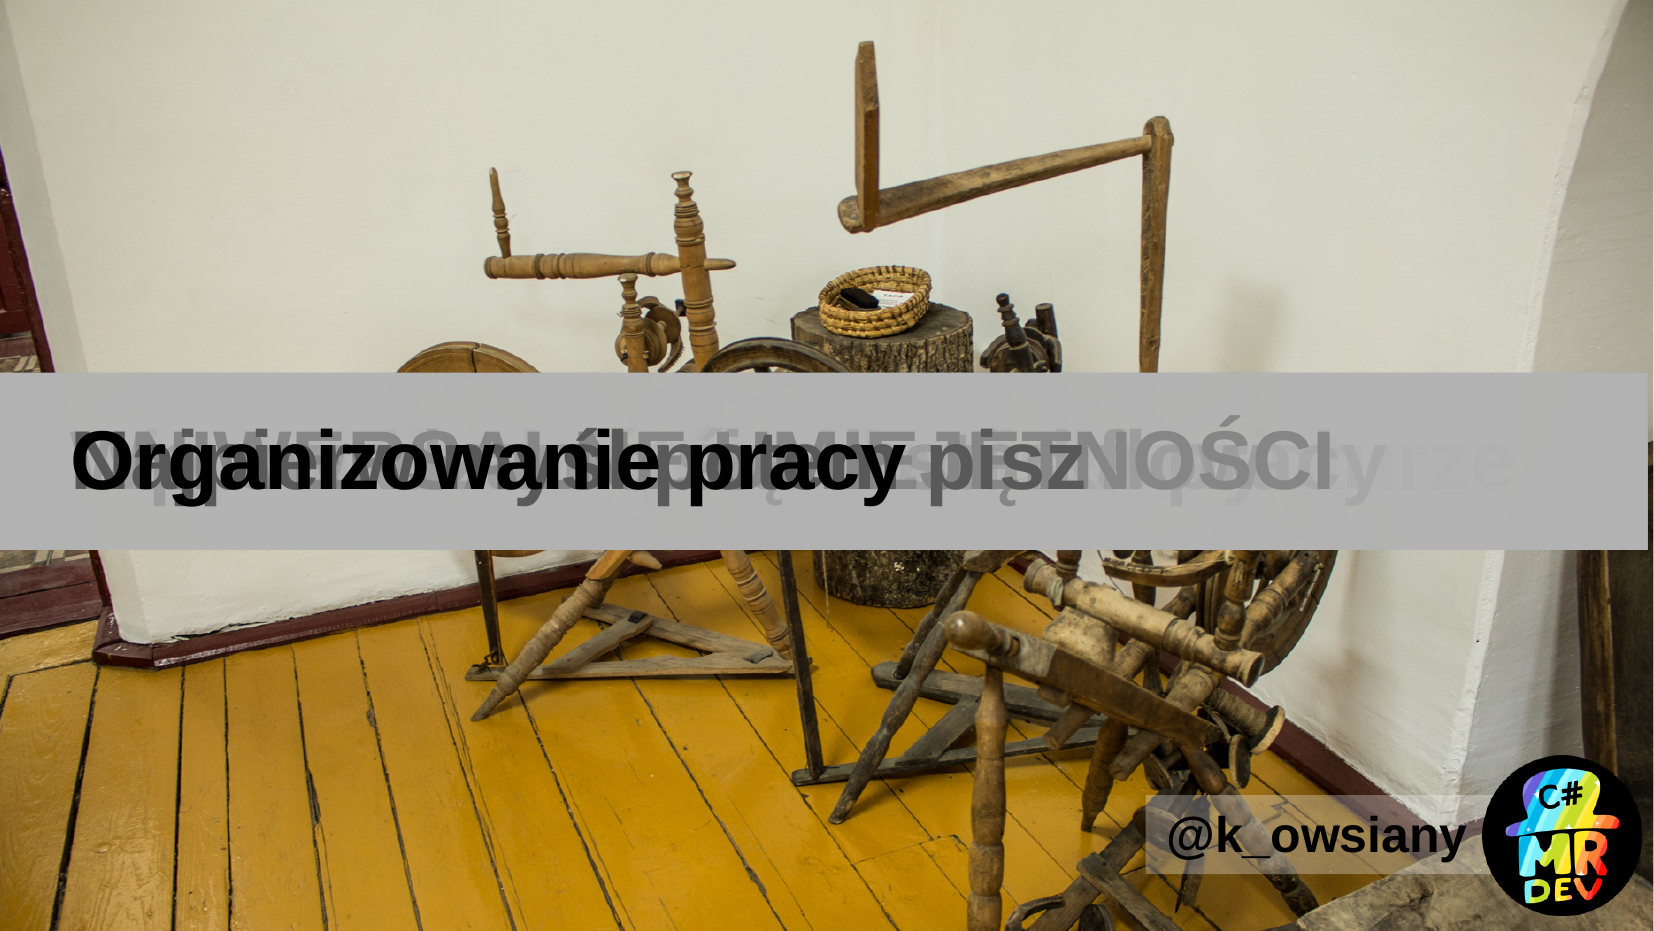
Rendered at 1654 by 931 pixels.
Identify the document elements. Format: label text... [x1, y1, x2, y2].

picture [0, 0, 1654, 931]
text_box Organizowanie pracy [0, 372, 1648, 550]
text_box @k_owsiany [1145, 795, 1482, 875]
